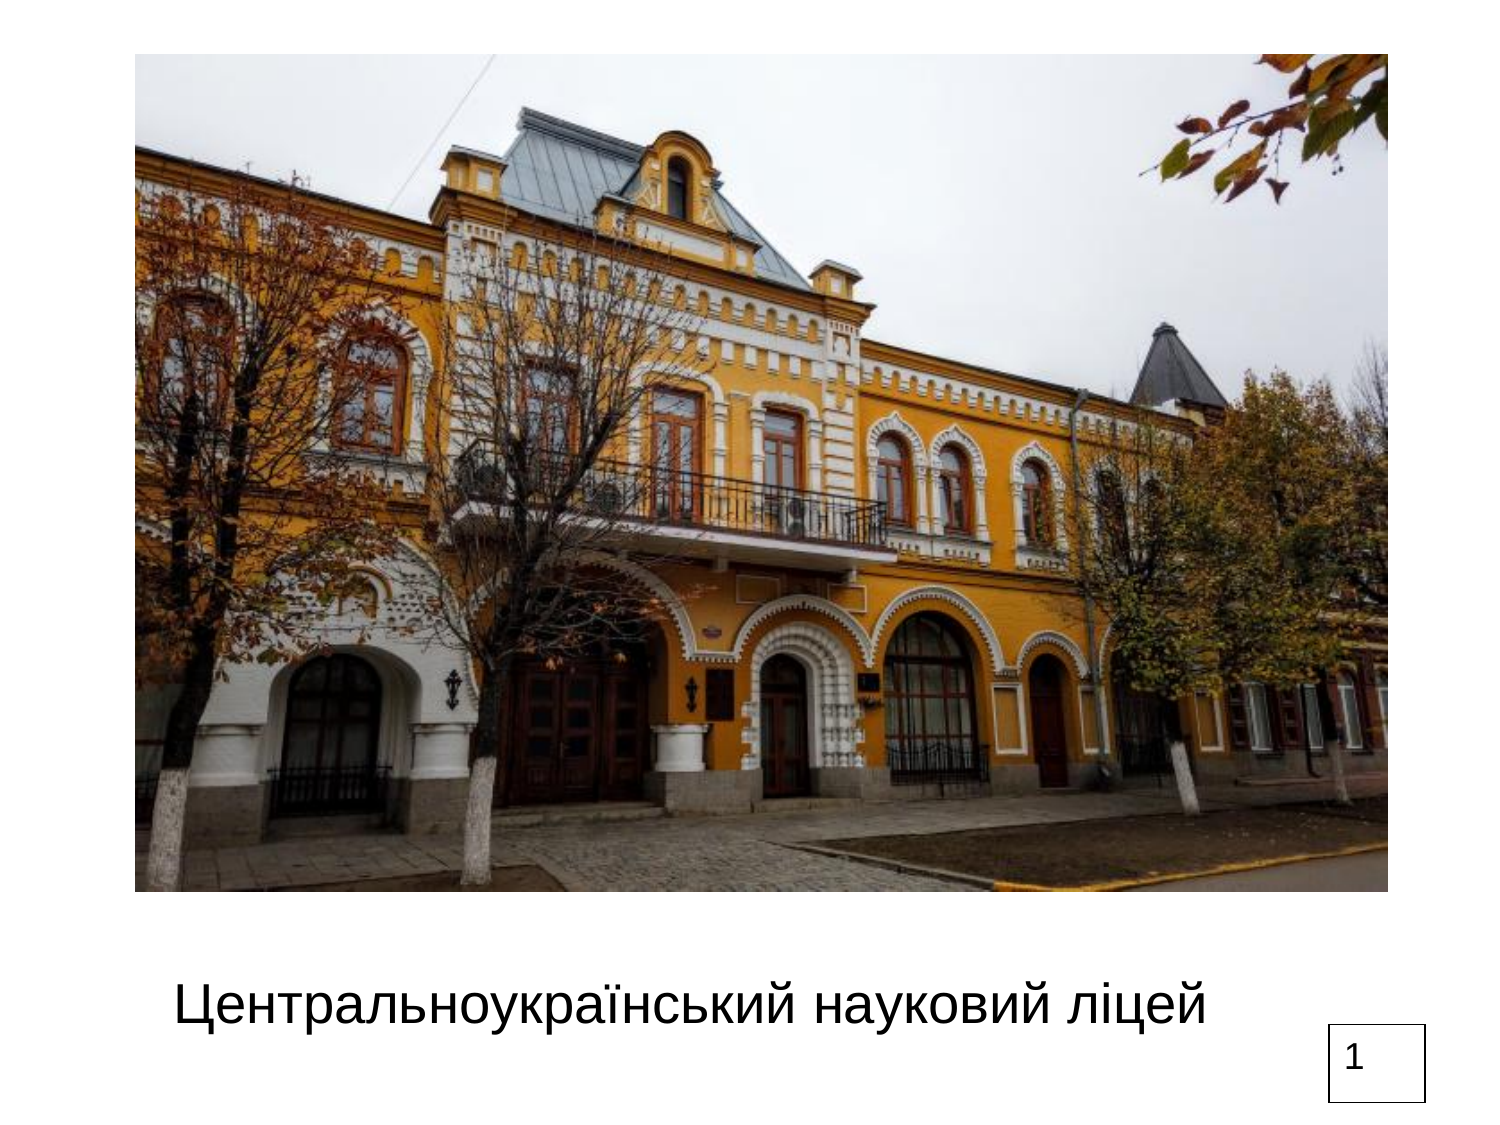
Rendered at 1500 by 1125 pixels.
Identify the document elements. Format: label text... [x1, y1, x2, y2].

picture [135, 54, 1388, 892]
text_box 1 [1328, 1024, 1426, 1103]
title Центральноукраїнський науковий ліцей [53, 940, 1329, 1061]
